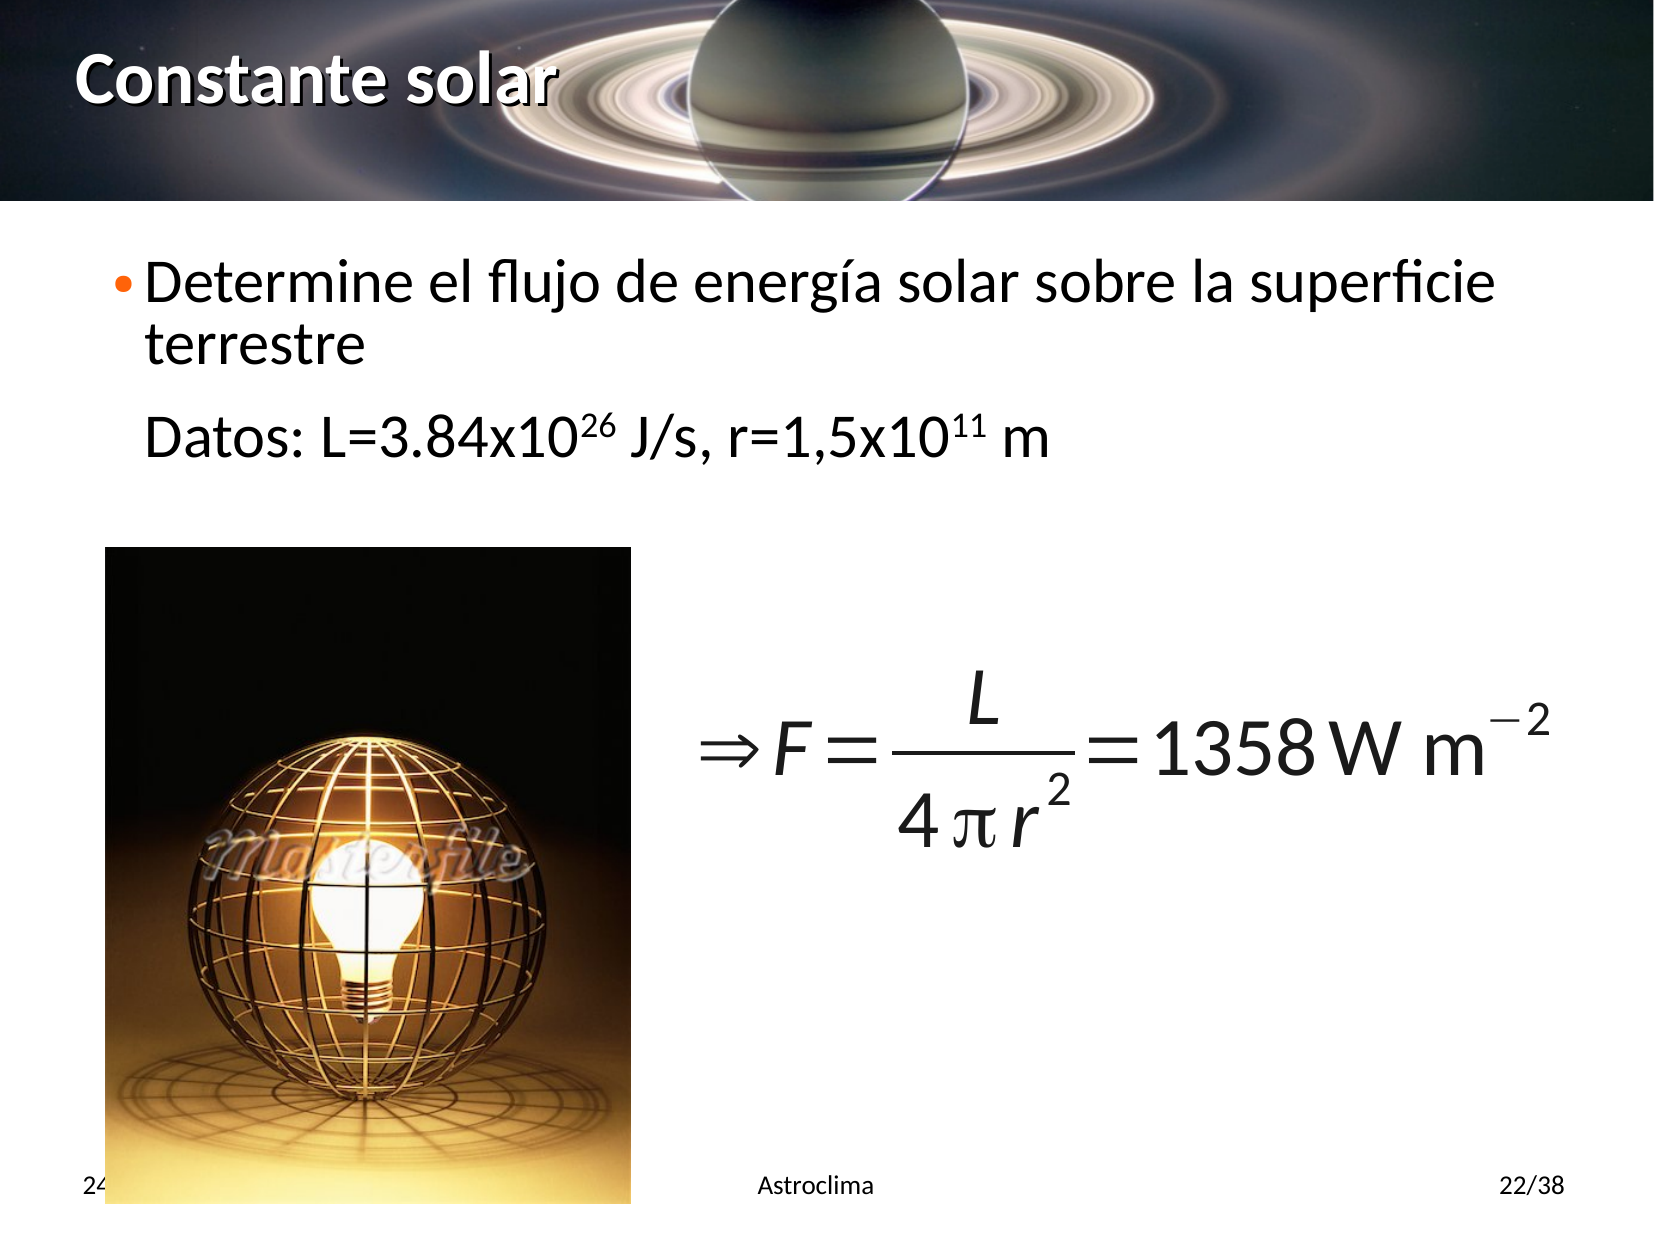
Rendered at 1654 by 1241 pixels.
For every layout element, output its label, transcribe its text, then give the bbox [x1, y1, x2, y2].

title Constante solar [75, 19, 1564, 151]
picture [0, 0, 1654, 201]
picture [105, 547, 631, 1204]
list Determine el flujo de energía solar sobre la superficie terrestre Datos: L=3.84x1026 J/s, r=1,5x1011 m [82, 255, 1571, 1156]
chart [690, 644, 1557, 871]
